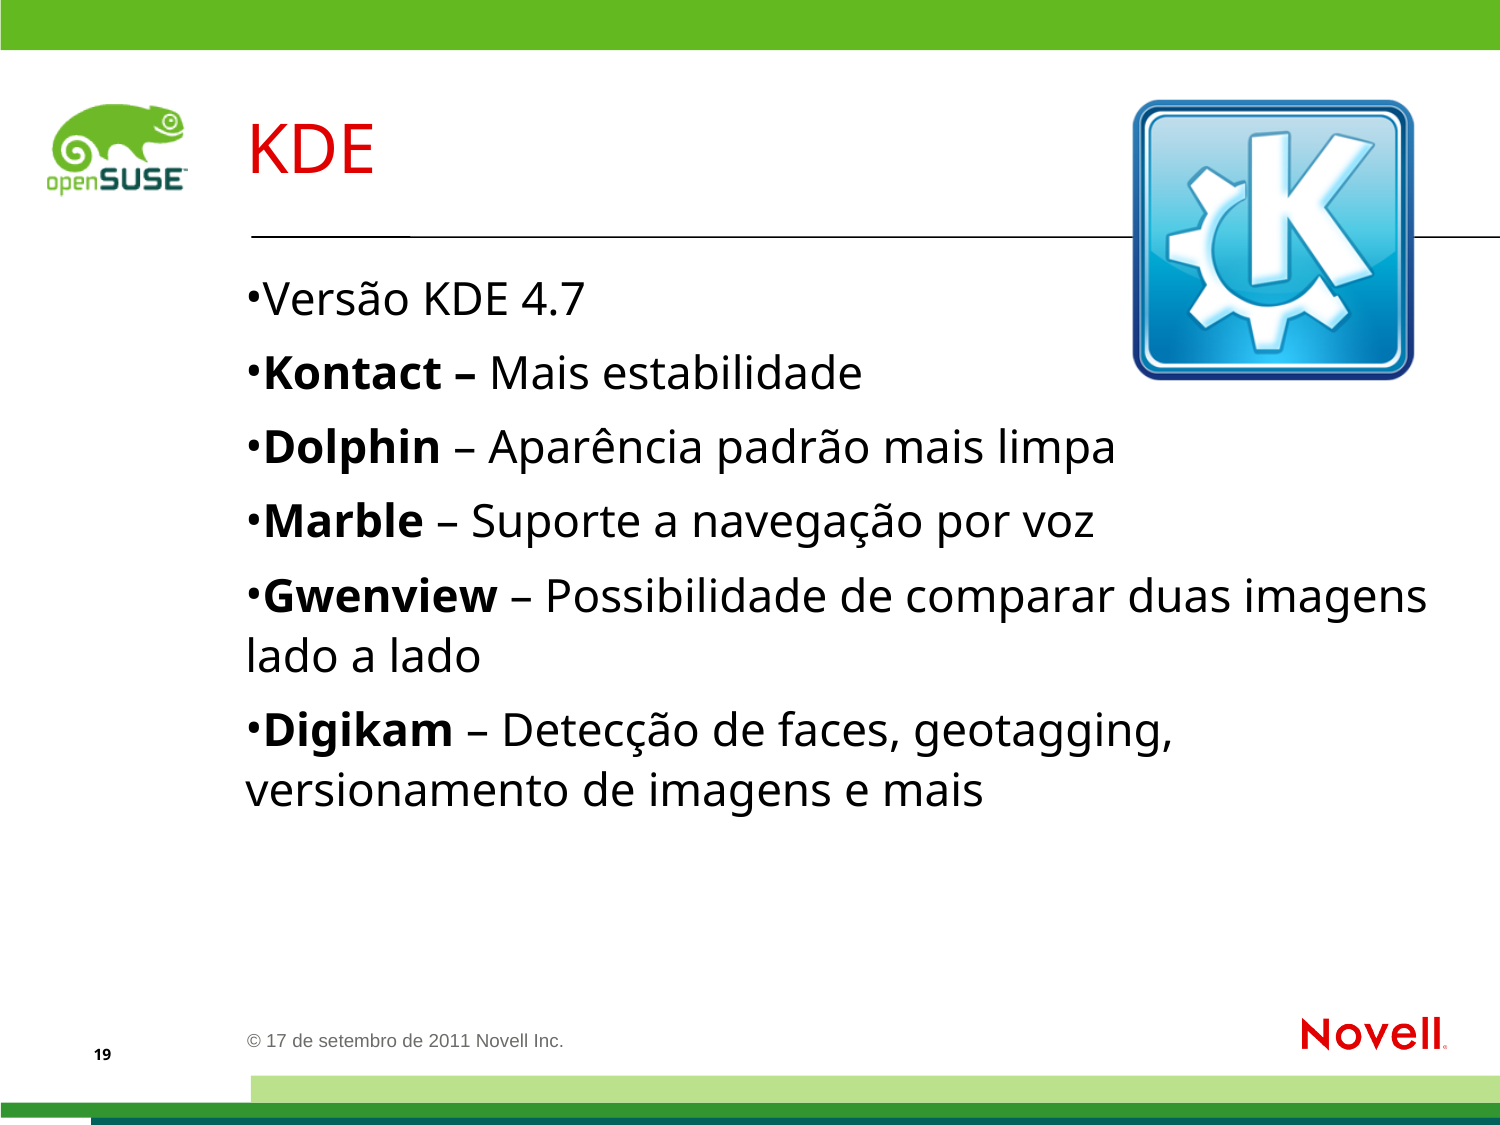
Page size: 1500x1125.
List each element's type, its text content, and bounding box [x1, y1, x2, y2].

title KDE [246, 68, 1409, 231]
picture [1295, 1011, 1453, 1056]
list Versão KDE 4.7 Kontact – Mais estabilidade Dolphin – Aparência padrão mais limpa Marble – Suporte a navegação por voz Gwenview – Possibilidade de comparar duas imagens lado a lado Digikam – Detecção de faces, geotagging, versionamento de imagens e mais [245, 267, 1458, 1010]
picture [47, 104, 188, 197]
picture [1129, 95, 1418, 384]
